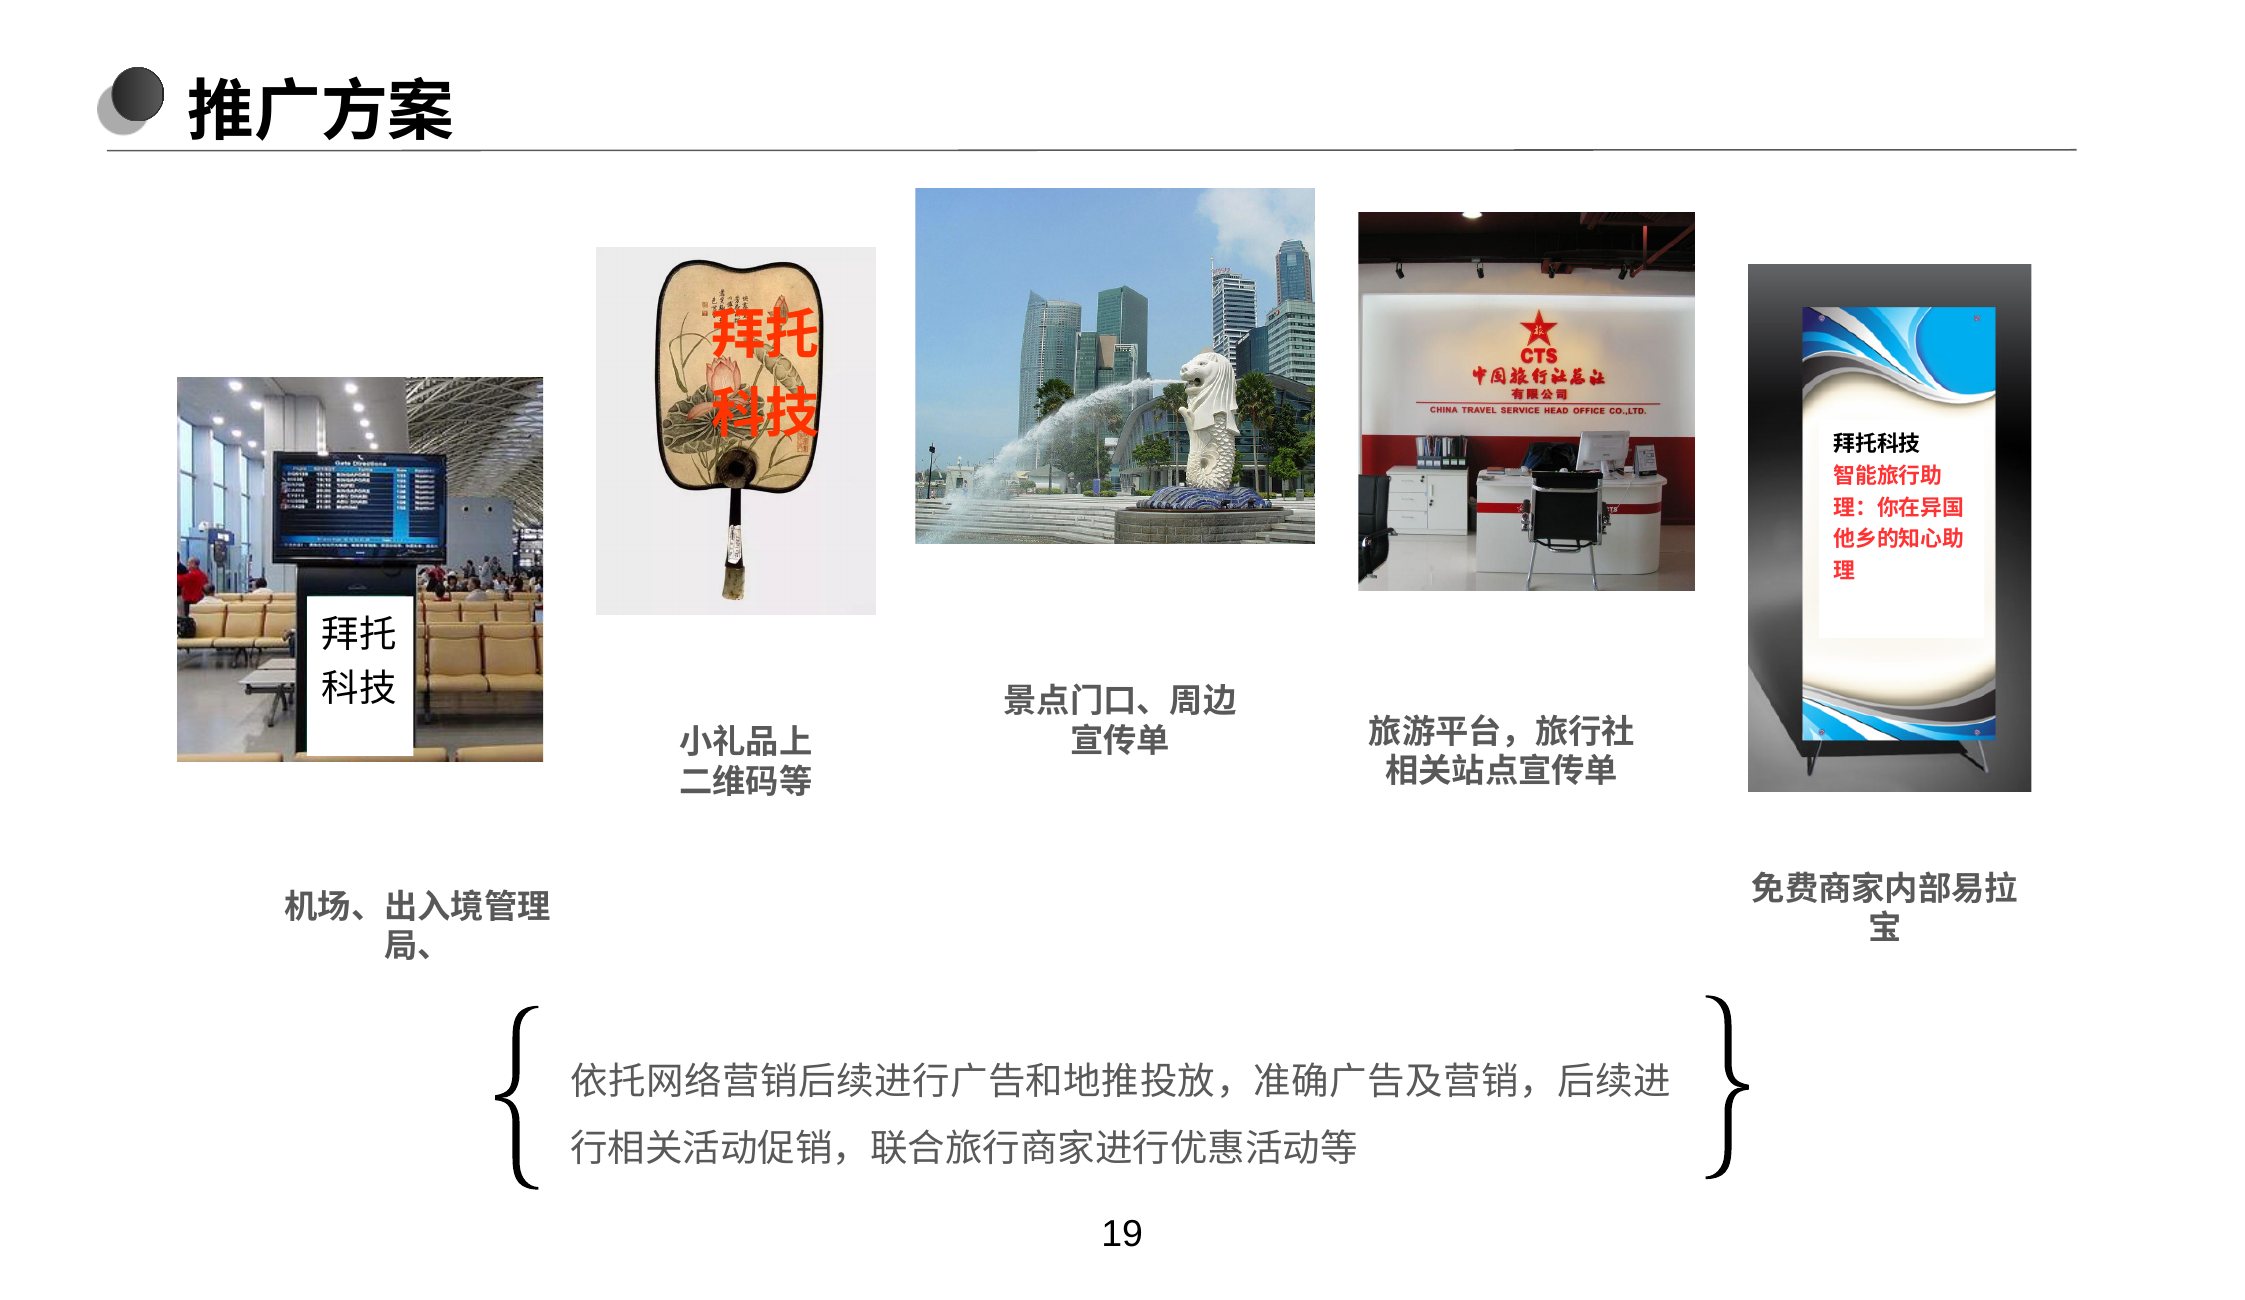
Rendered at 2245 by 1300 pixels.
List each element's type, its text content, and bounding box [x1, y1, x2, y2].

picture [915, 188, 1315, 544]
text_box 推广方案 [170, 59, 609, 122]
text_box 机场、出入境管理局、 [253, 873, 582, 976]
text_box [111, 67, 164, 122]
text_box 免费商家内部易拉宝 [1717, 855, 2053, 918]
picture [177, 377, 544, 763]
text_box 依托网络营销后续进行广告和地推投放，准确广告及营销，后续进行相关活动促销，联合旅行商家进行优惠活动等 [570, 1034, 1672, 1174]
picture [1748, 264, 2032, 792]
text_box 旅游平台，旅行社相关站点宣传单 [1334, 698, 1670, 801]
text_box 小礼品上 二维码等 [582, 709, 910, 812]
text_box 19 [1086, 1204, 1158, 1262]
text_box 推广方案 [346, 112, 370, 122]
text_box [495, 1005, 539, 1190]
text_box 拜托科技 [307, 596, 414, 756]
text_box 景点门口、周边宣传单 [967, 667, 1273, 770]
text_box 拜托科技 智能旅行助理：你在异国他乡的知心助理 [1818, 419, 1985, 638]
picture [1358, 212, 1695, 591]
picture [596, 247, 876, 615]
text_box 拜托科技 [696, 283, 851, 418]
text_box 推广方案 [204, 105, 216, 122]
text_box [1705, 995, 1749, 1180]
